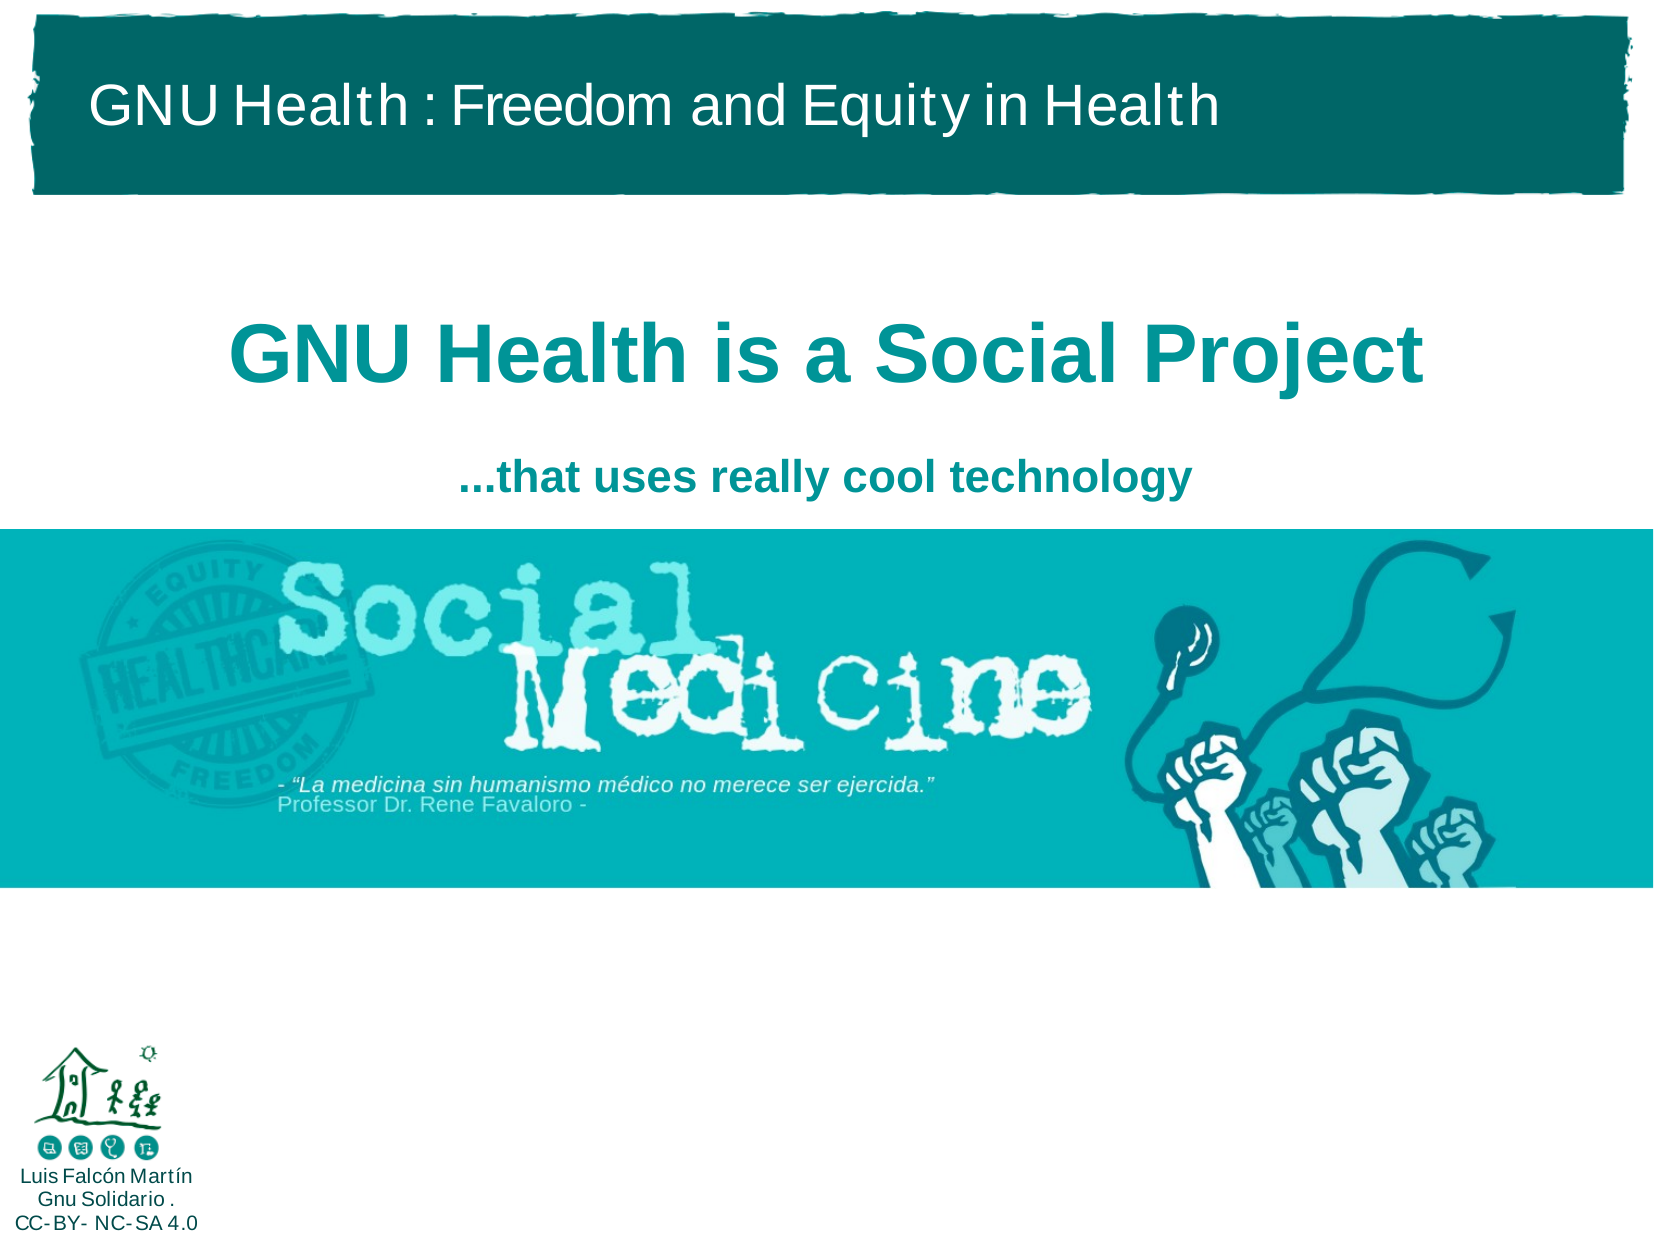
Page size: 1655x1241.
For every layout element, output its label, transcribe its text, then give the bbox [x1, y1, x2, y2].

text_box [0, 529, 1653, 889]
picture [0, 0, 1654, 1211]
text_box GNUHealth:Freedom andEquityinHealth [86, 67, 1248, 138]
text_box GNU Health is a Social Project ...that uses really cool technology [225, 299, 1428, 502]
text_box LuisFalcónMartín GnuSolidario. CC-BY-NC-SA4.0 [0, 1157, 213, 1241]
